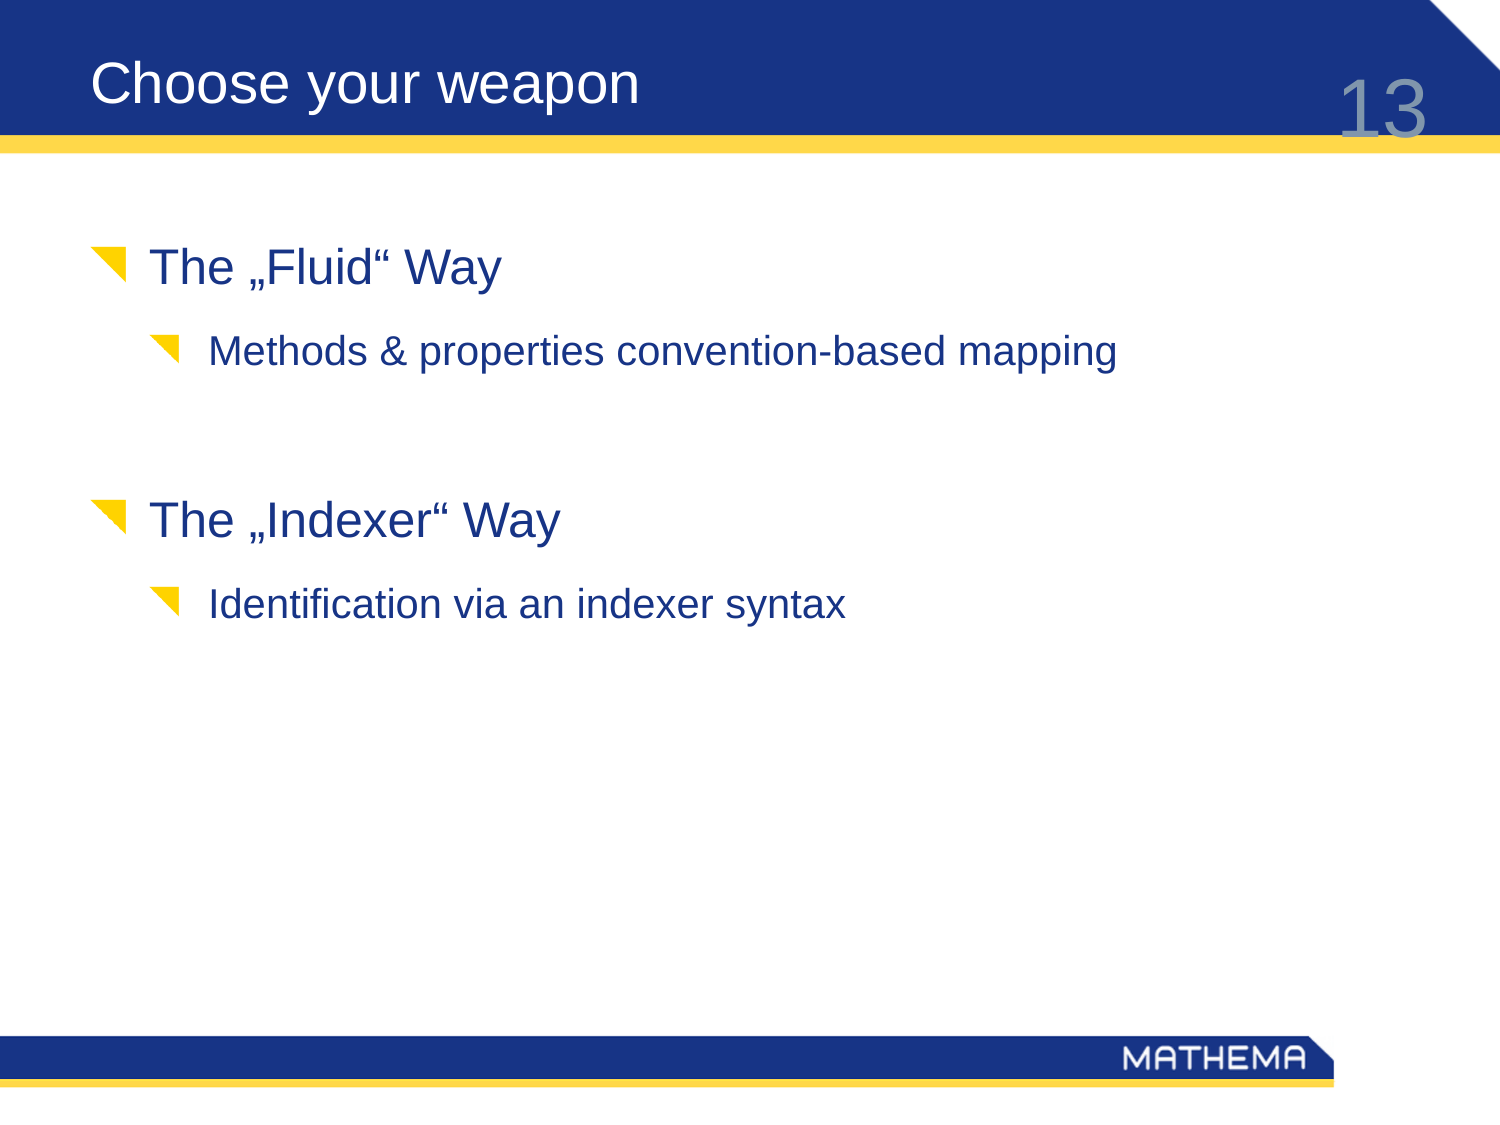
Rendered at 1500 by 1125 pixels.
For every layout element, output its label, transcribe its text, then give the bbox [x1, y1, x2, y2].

list The „Fluid“ Way Methods & properties convention-based mapping The „Indexer“ Way Identification via an indexer syntax [75, 227, 1426, 970]
title Choose your weapon [75, 0, 1426, 174]
picture [0, 0, 1500, 1125]
